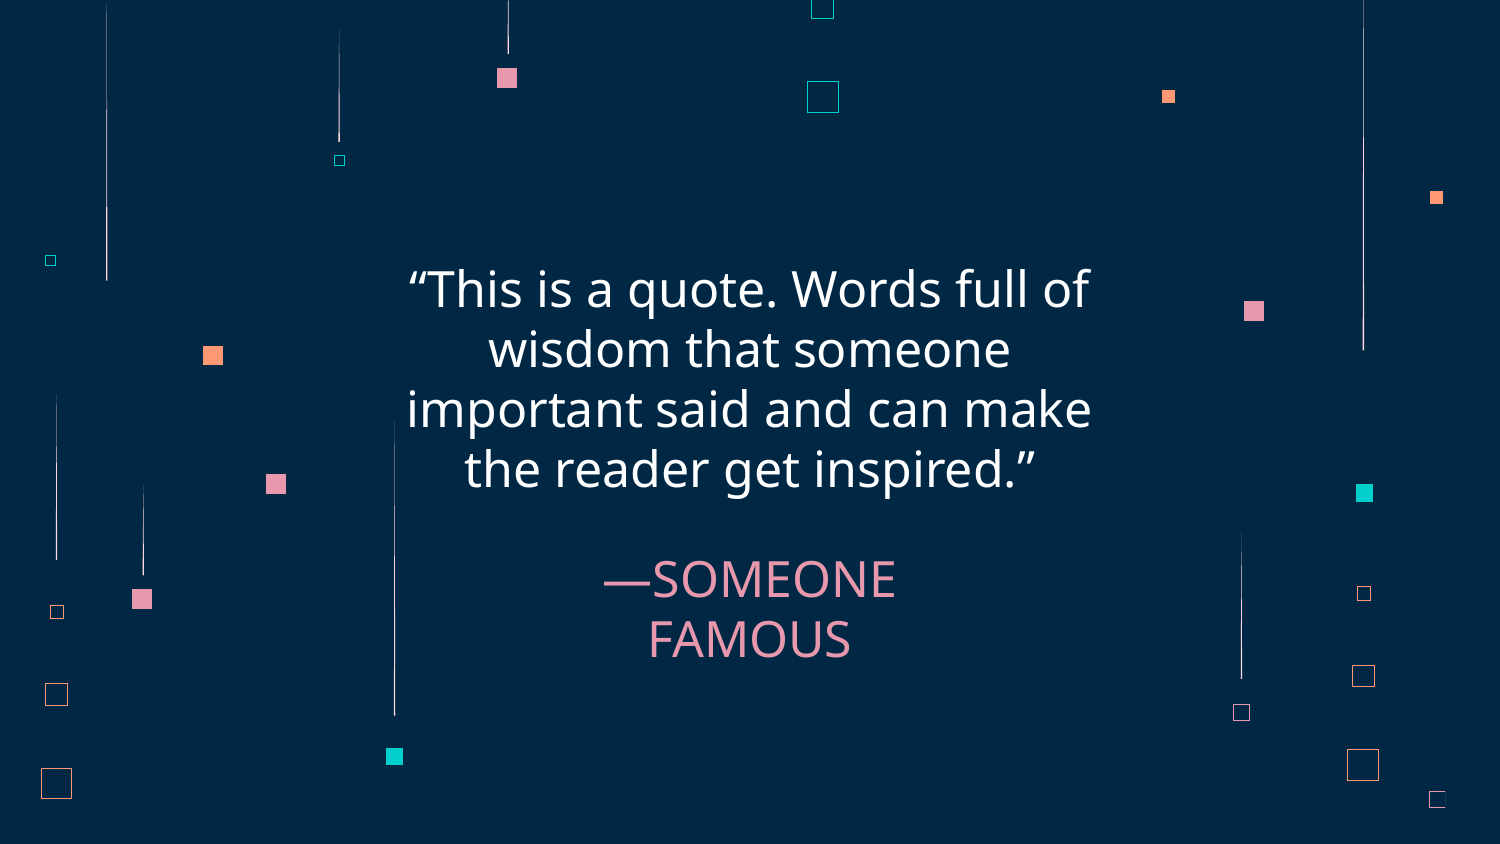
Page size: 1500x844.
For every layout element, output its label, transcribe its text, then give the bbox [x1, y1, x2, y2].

subtitle “This is a quote. Words full of wisdom that someone important said and can make the reader get inspired.” [382, 233, 1118, 513]
title —SOMEONE FAMOUS [499, 532, 1001, 623]
